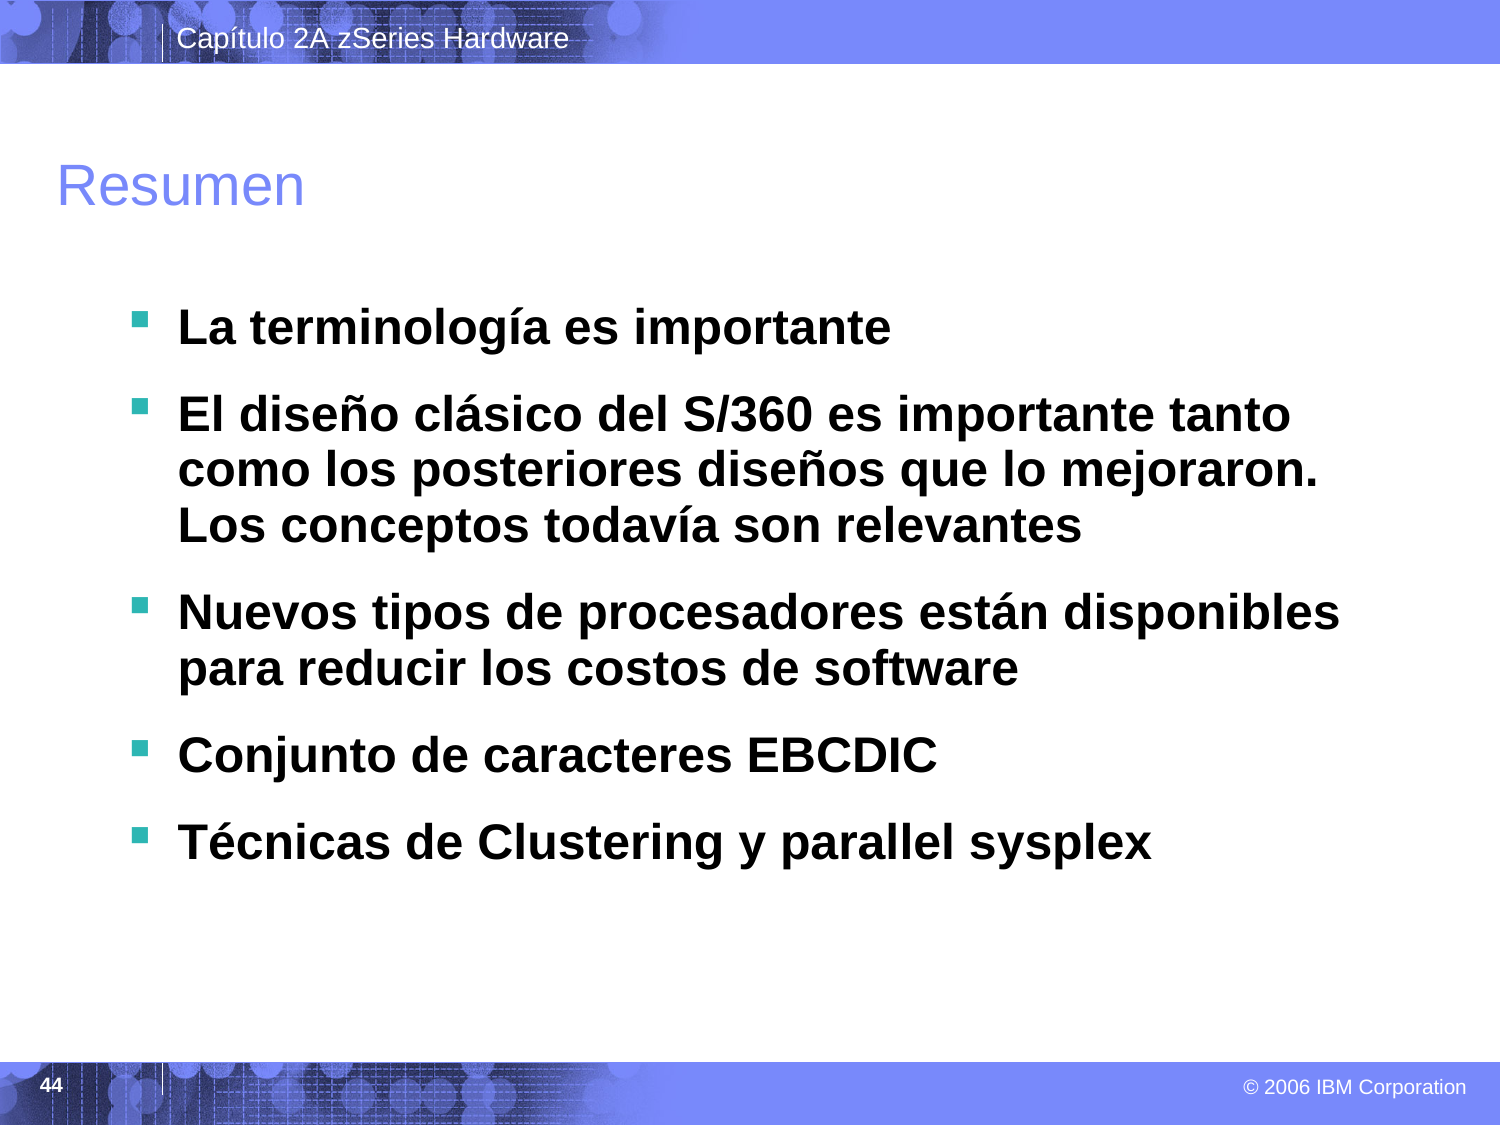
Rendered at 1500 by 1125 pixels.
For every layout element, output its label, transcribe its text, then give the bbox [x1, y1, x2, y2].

picture [0, 1063, 1500, 1125]
picture [1, 1, 1500, 63]
list La terminología es importante El diseño clásico del S/360 es importante tanto como los posteriores diseños que lo mejoraron. Los conceptos todavía son relevantes Nuevos tipos de procesadores están disponibles para reducir los costos de software Conjunto de caracteres EBCDIC Técnicas de Clustering y parallel sysplex [112, 291, 1388, 932]
title Resumen [25, 142, 1378, 225]
